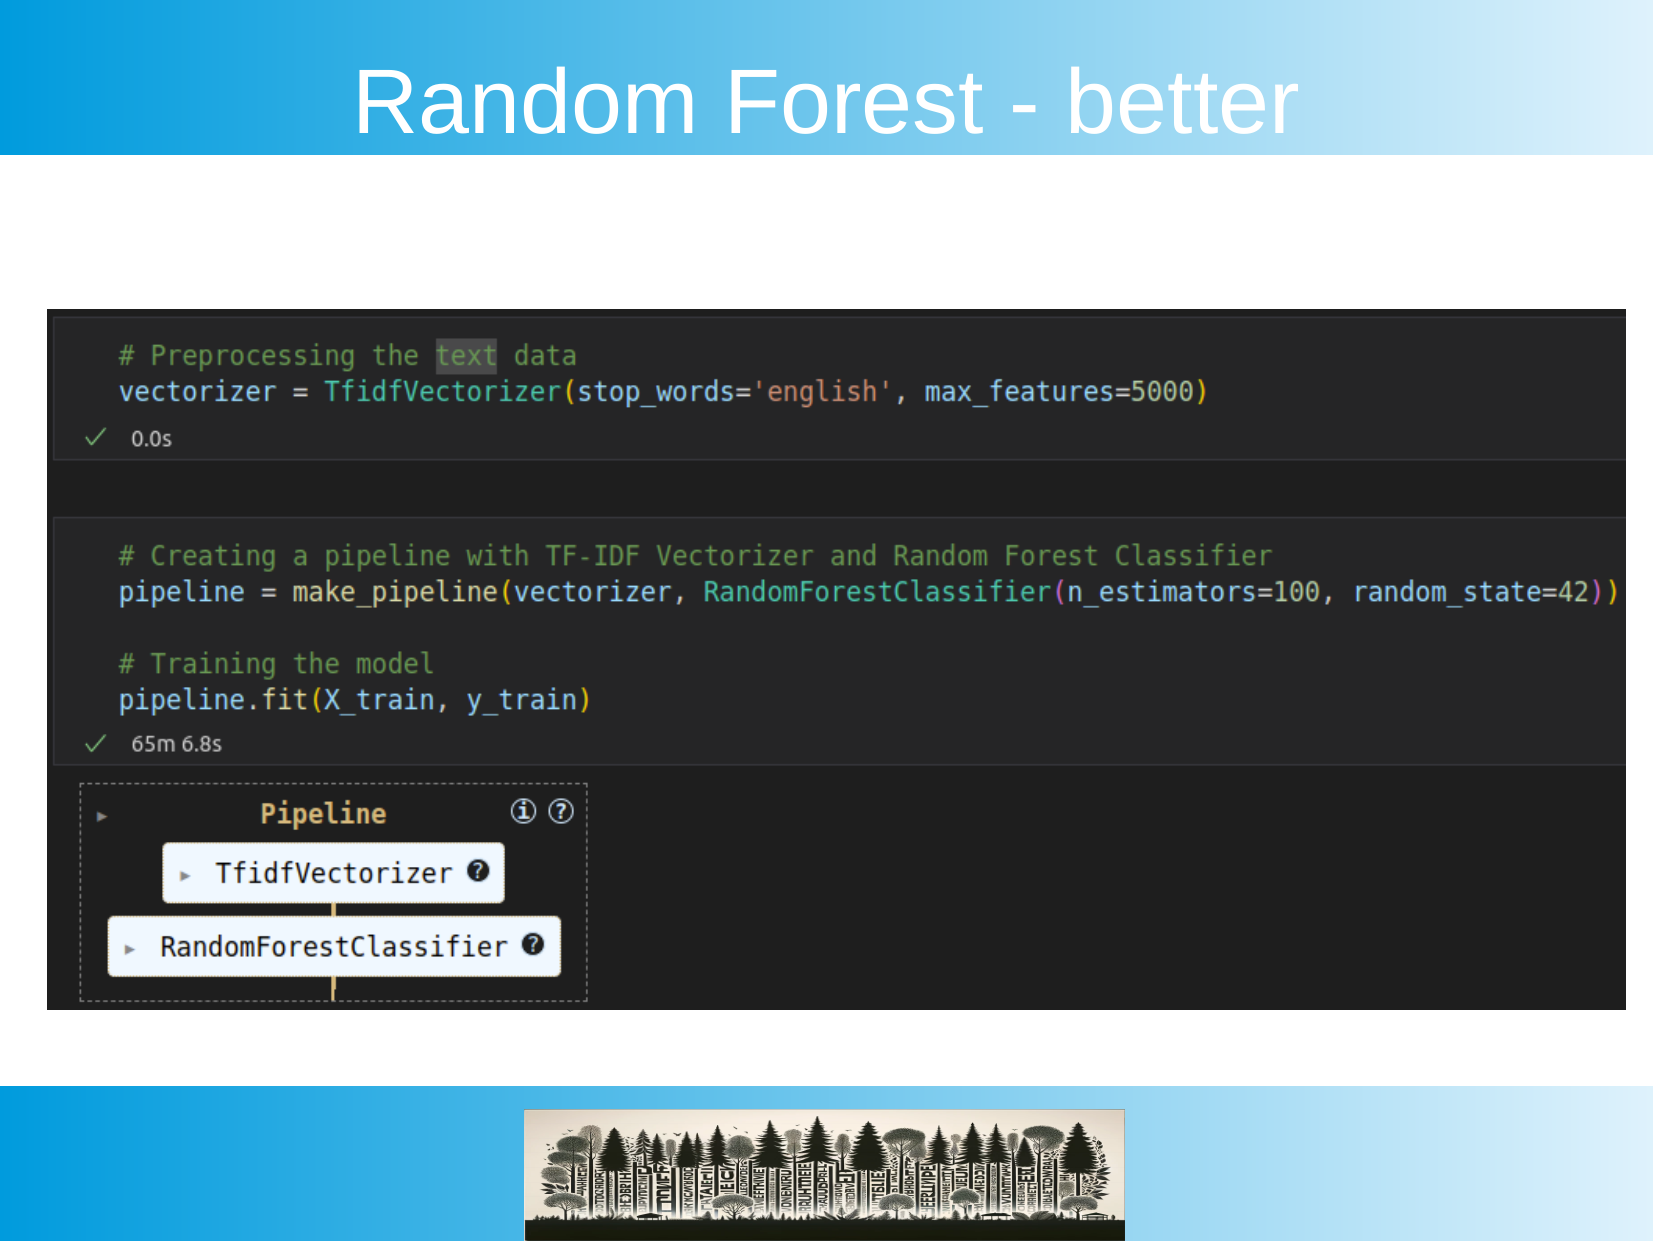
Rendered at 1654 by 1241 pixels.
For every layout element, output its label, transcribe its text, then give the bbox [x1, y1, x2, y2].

title Random Forest - better [82, 49, 1571, 155]
picture [47, 309, 1626, 1010]
picture [524, 1109, 1125, 1241]
